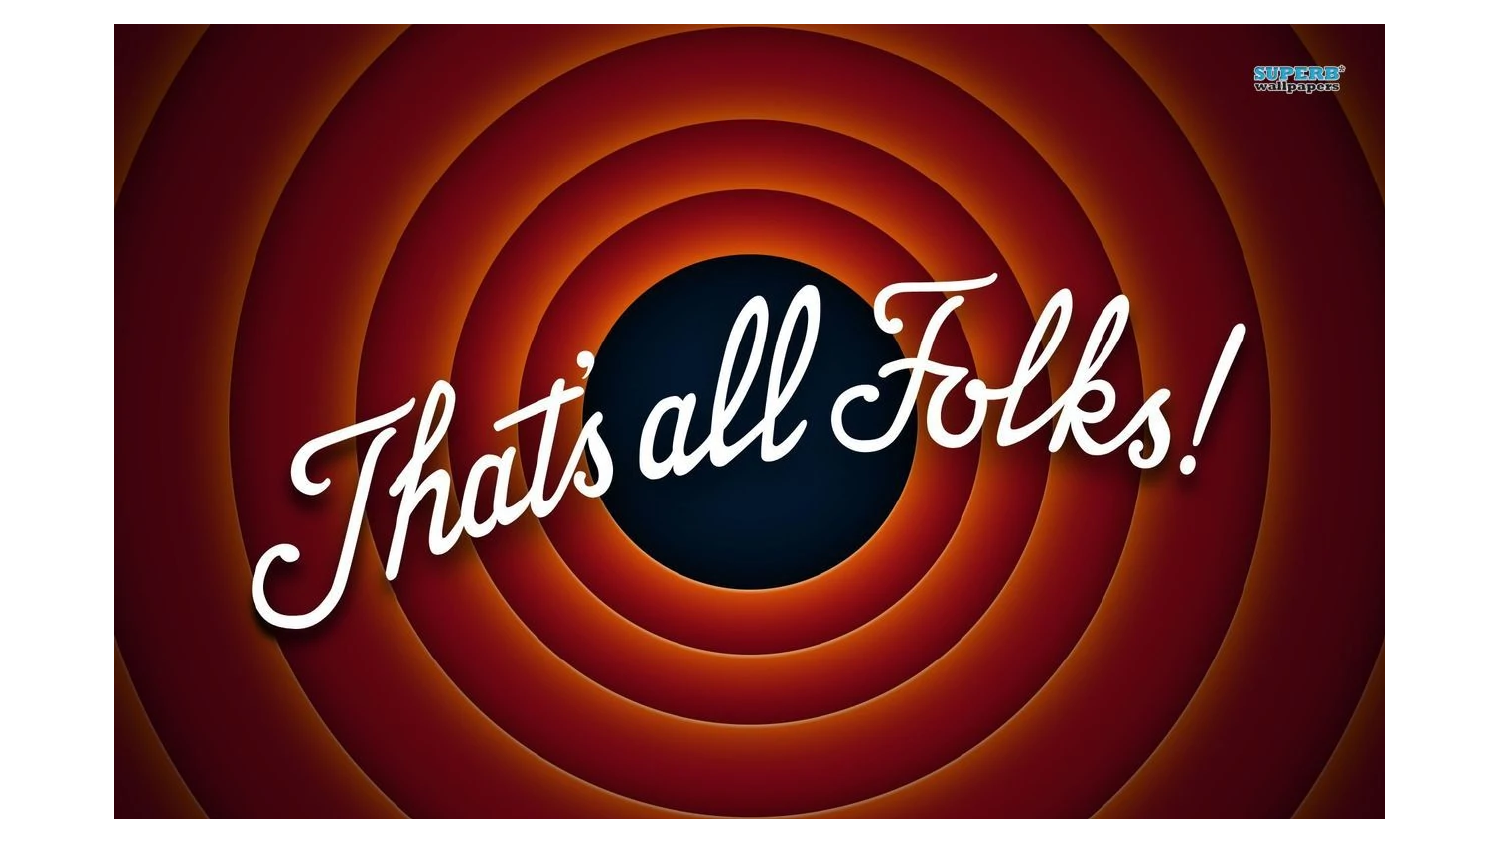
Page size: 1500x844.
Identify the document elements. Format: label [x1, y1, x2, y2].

picture [114, 24, 1385, 819]
